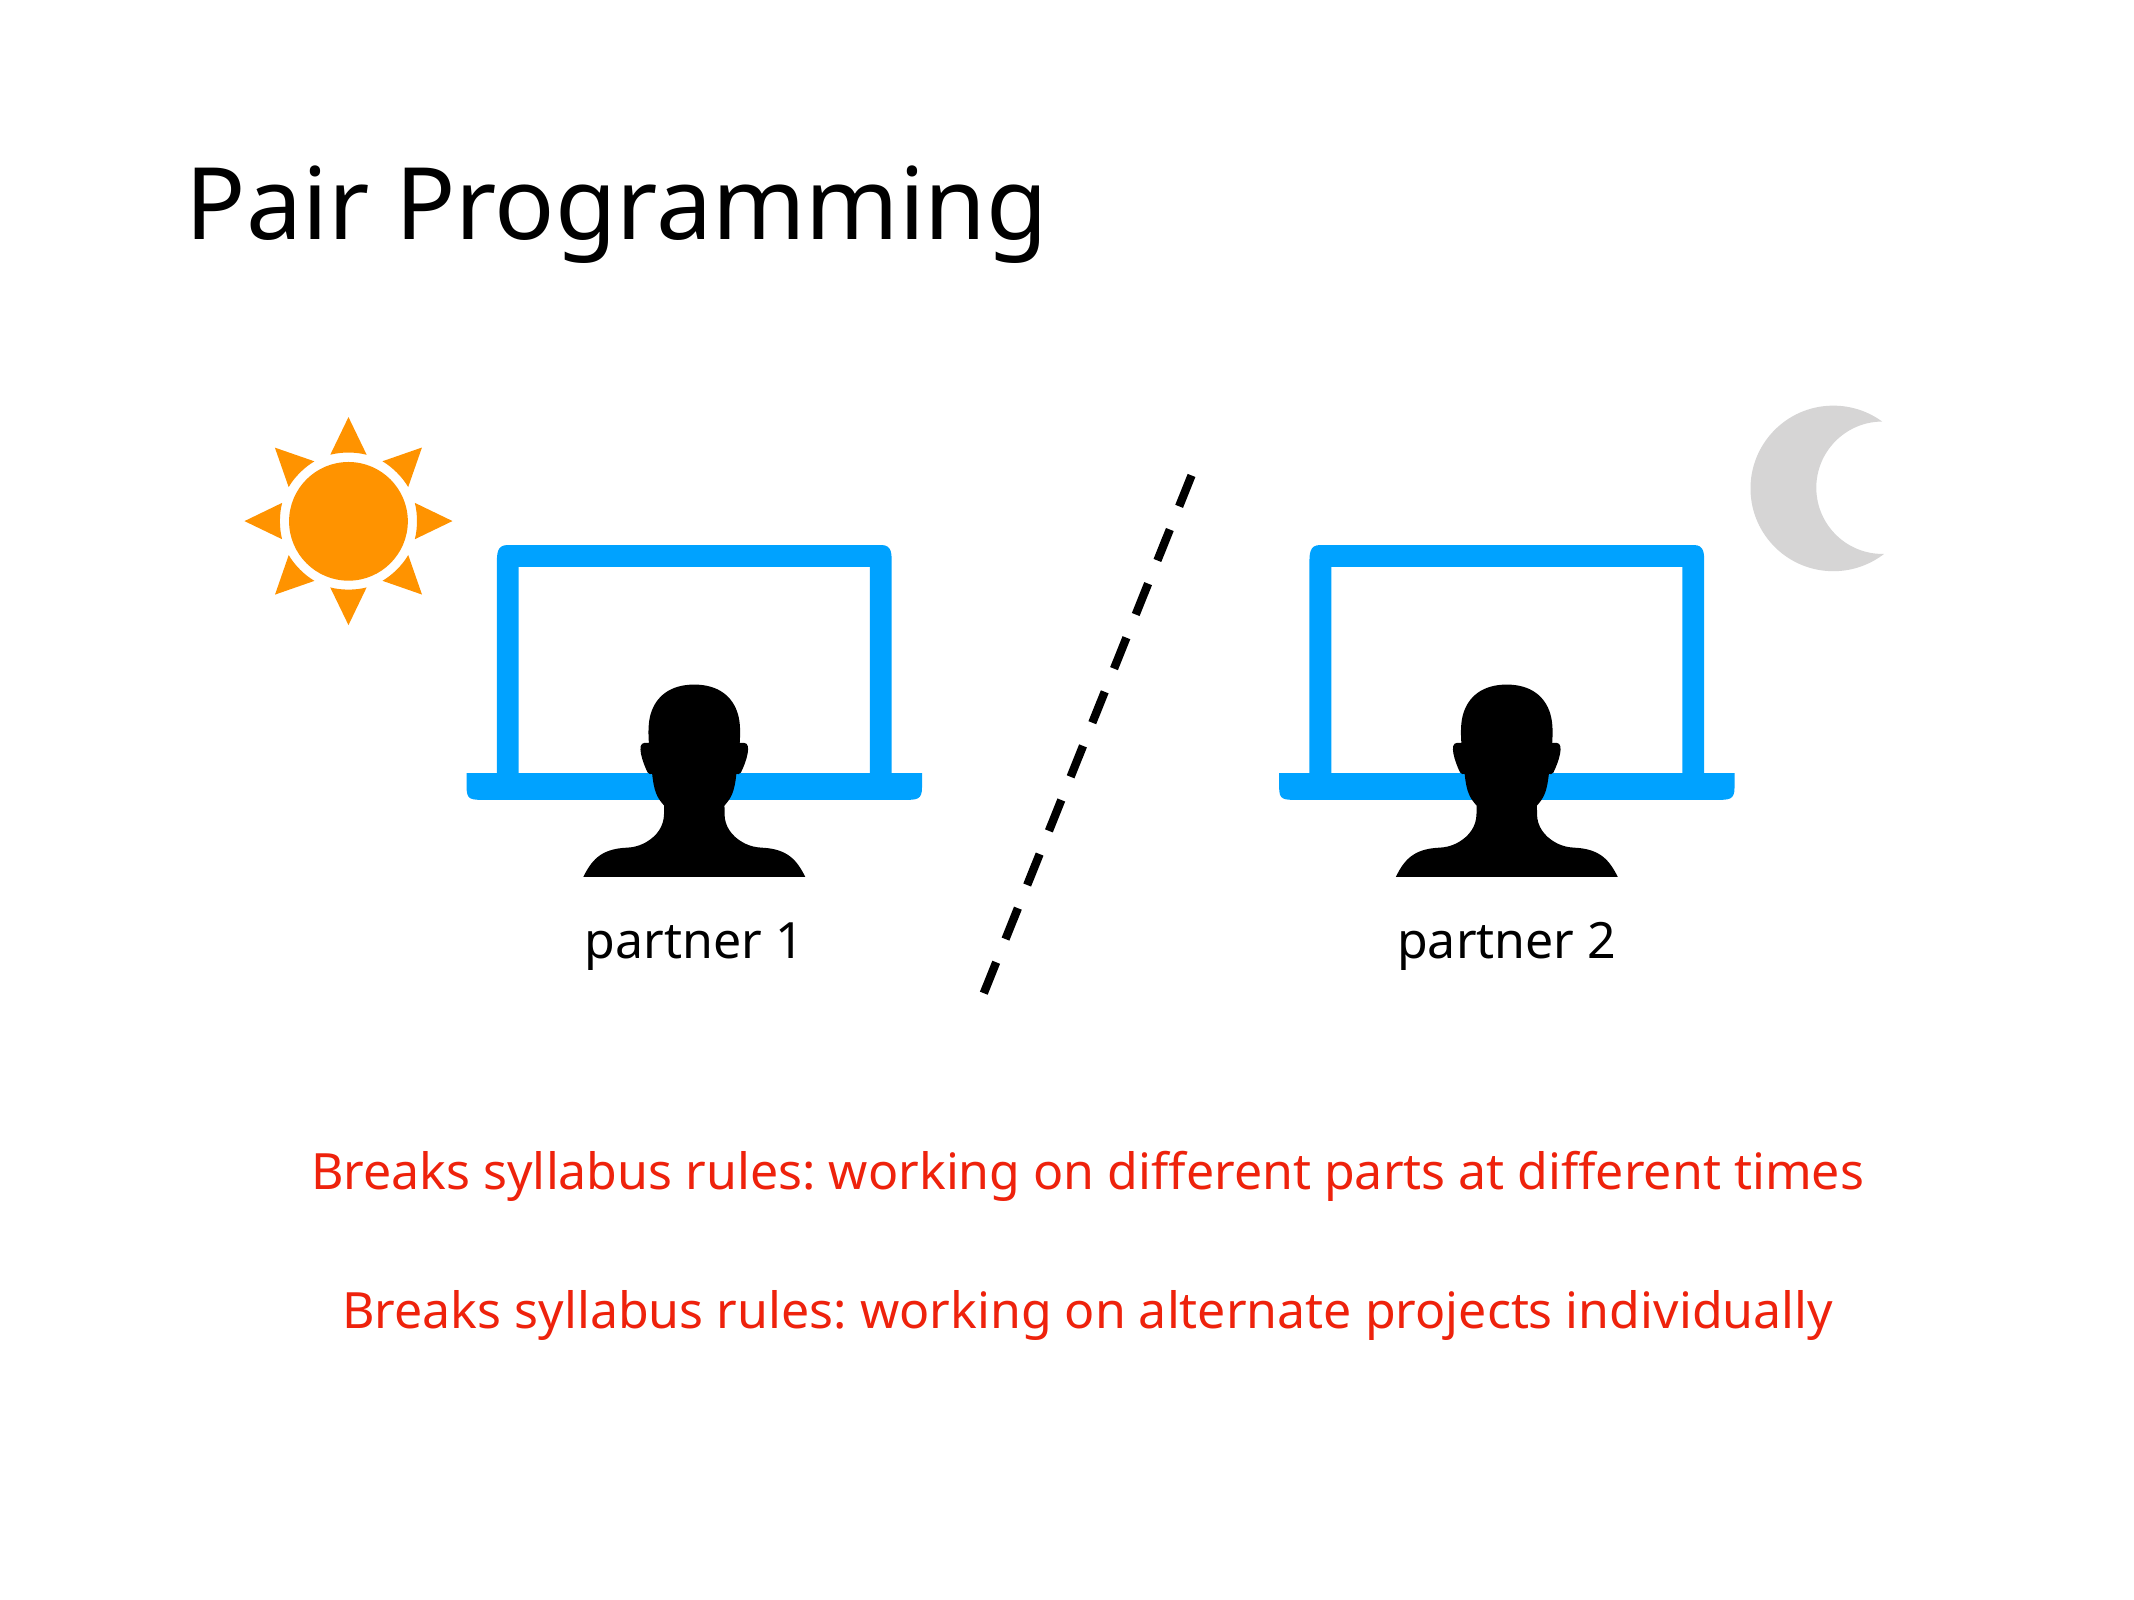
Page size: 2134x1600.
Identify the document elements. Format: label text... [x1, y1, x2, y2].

text_box [330, 587, 367, 626]
text_box [275, 555, 315, 595]
text_box Breaks syllabus rules: working on different parts at different times [302, 1130, 1874, 1208]
text_box [414, 502, 453, 540]
text_box [274, 447, 315, 488]
text_box partner 1 [576, 900, 813, 978]
text_box partner 2 [1388, 900, 1625, 978]
text_box [289, 461, 408, 581]
text_box [1279, 545, 1735, 877]
text_box [330, 417, 367, 455]
text_box [1750, 405, 1885, 572]
text_box [382, 555, 423, 595]
text_box [466, 545, 923, 877]
text_box [244, 502, 283, 540]
text_box Pair Programming [177, 125, 1999, 274]
text_box Breaks syllabus rules: working on alternate projects individually [334, 1270, 1843, 1347]
text_box [382, 447, 422, 488]
